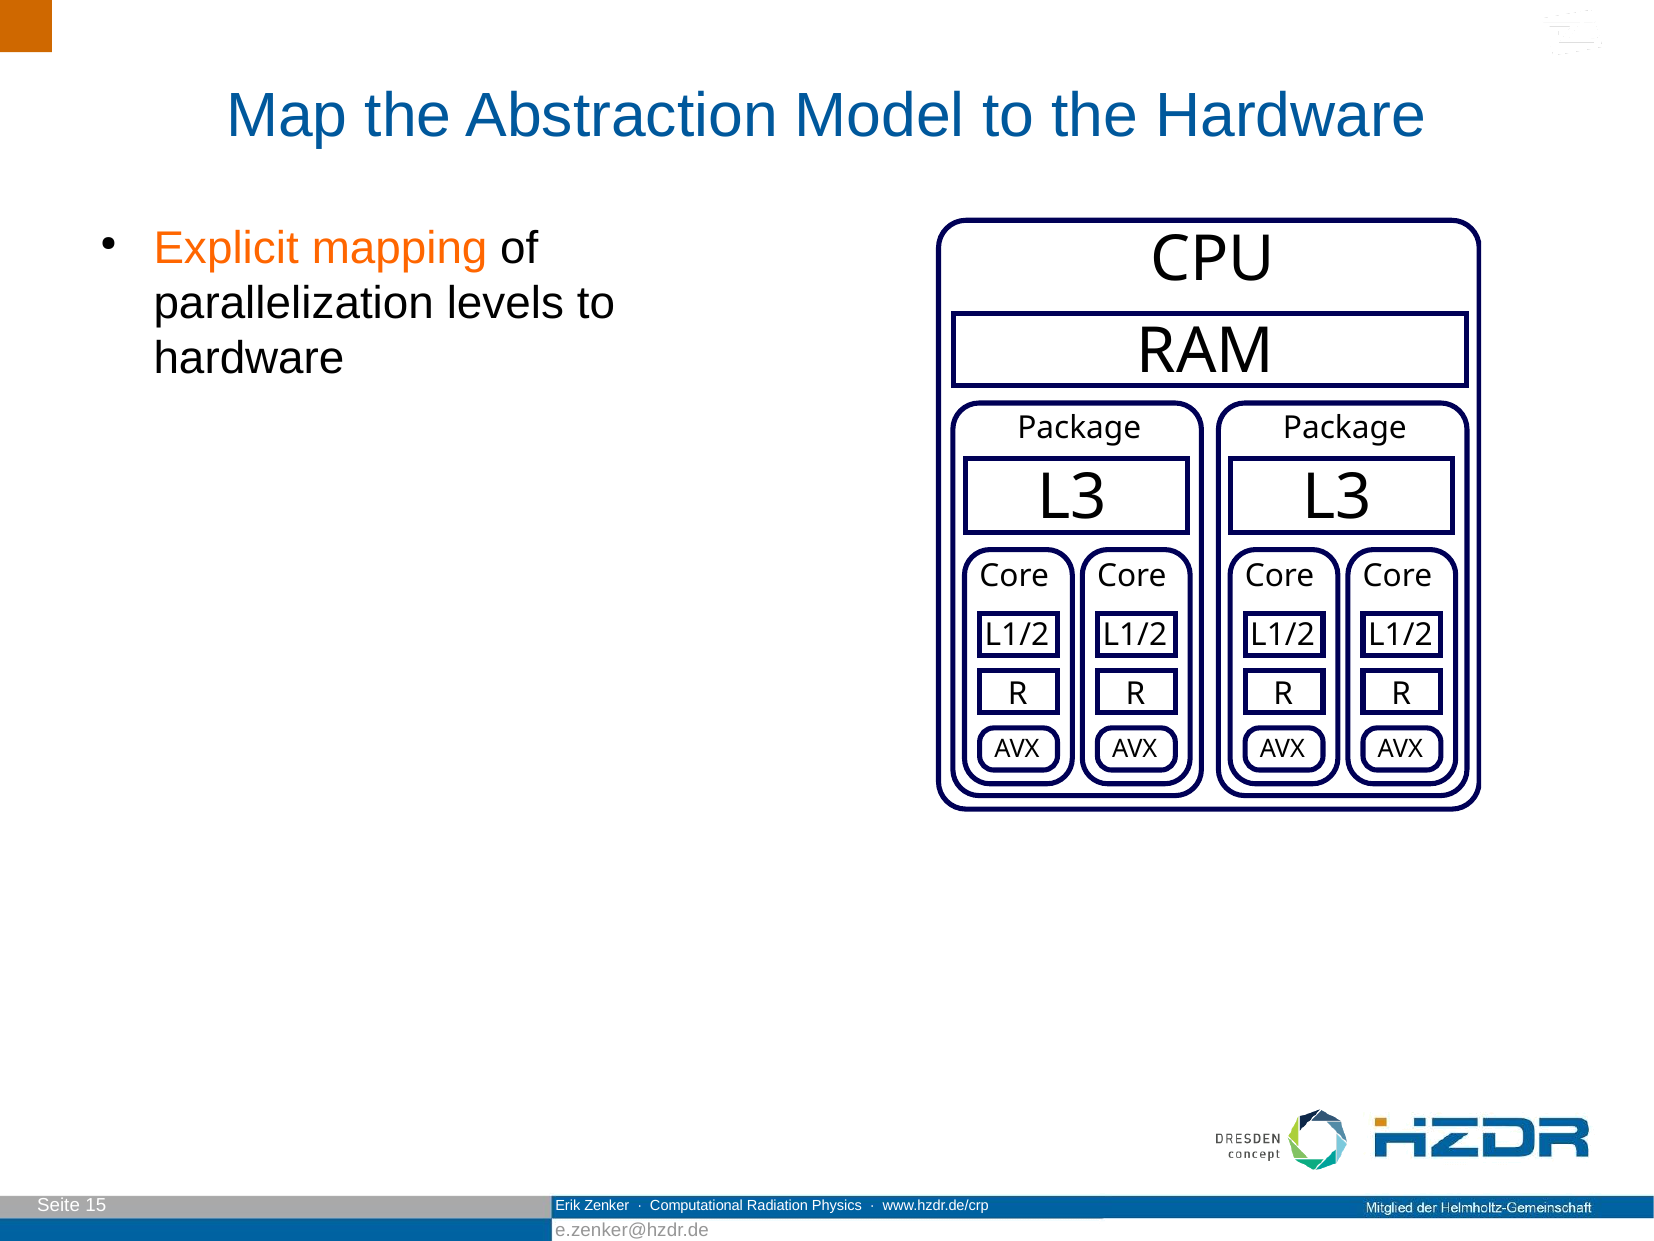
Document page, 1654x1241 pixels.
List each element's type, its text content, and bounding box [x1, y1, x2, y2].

picture [0, 0, 1654, 1241]
title Map the Abstraction Model to the Hardware [82, 37, 1571, 193]
list Explicit mapping of parallelization levels to hardware [82, 217, 809, 1087]
